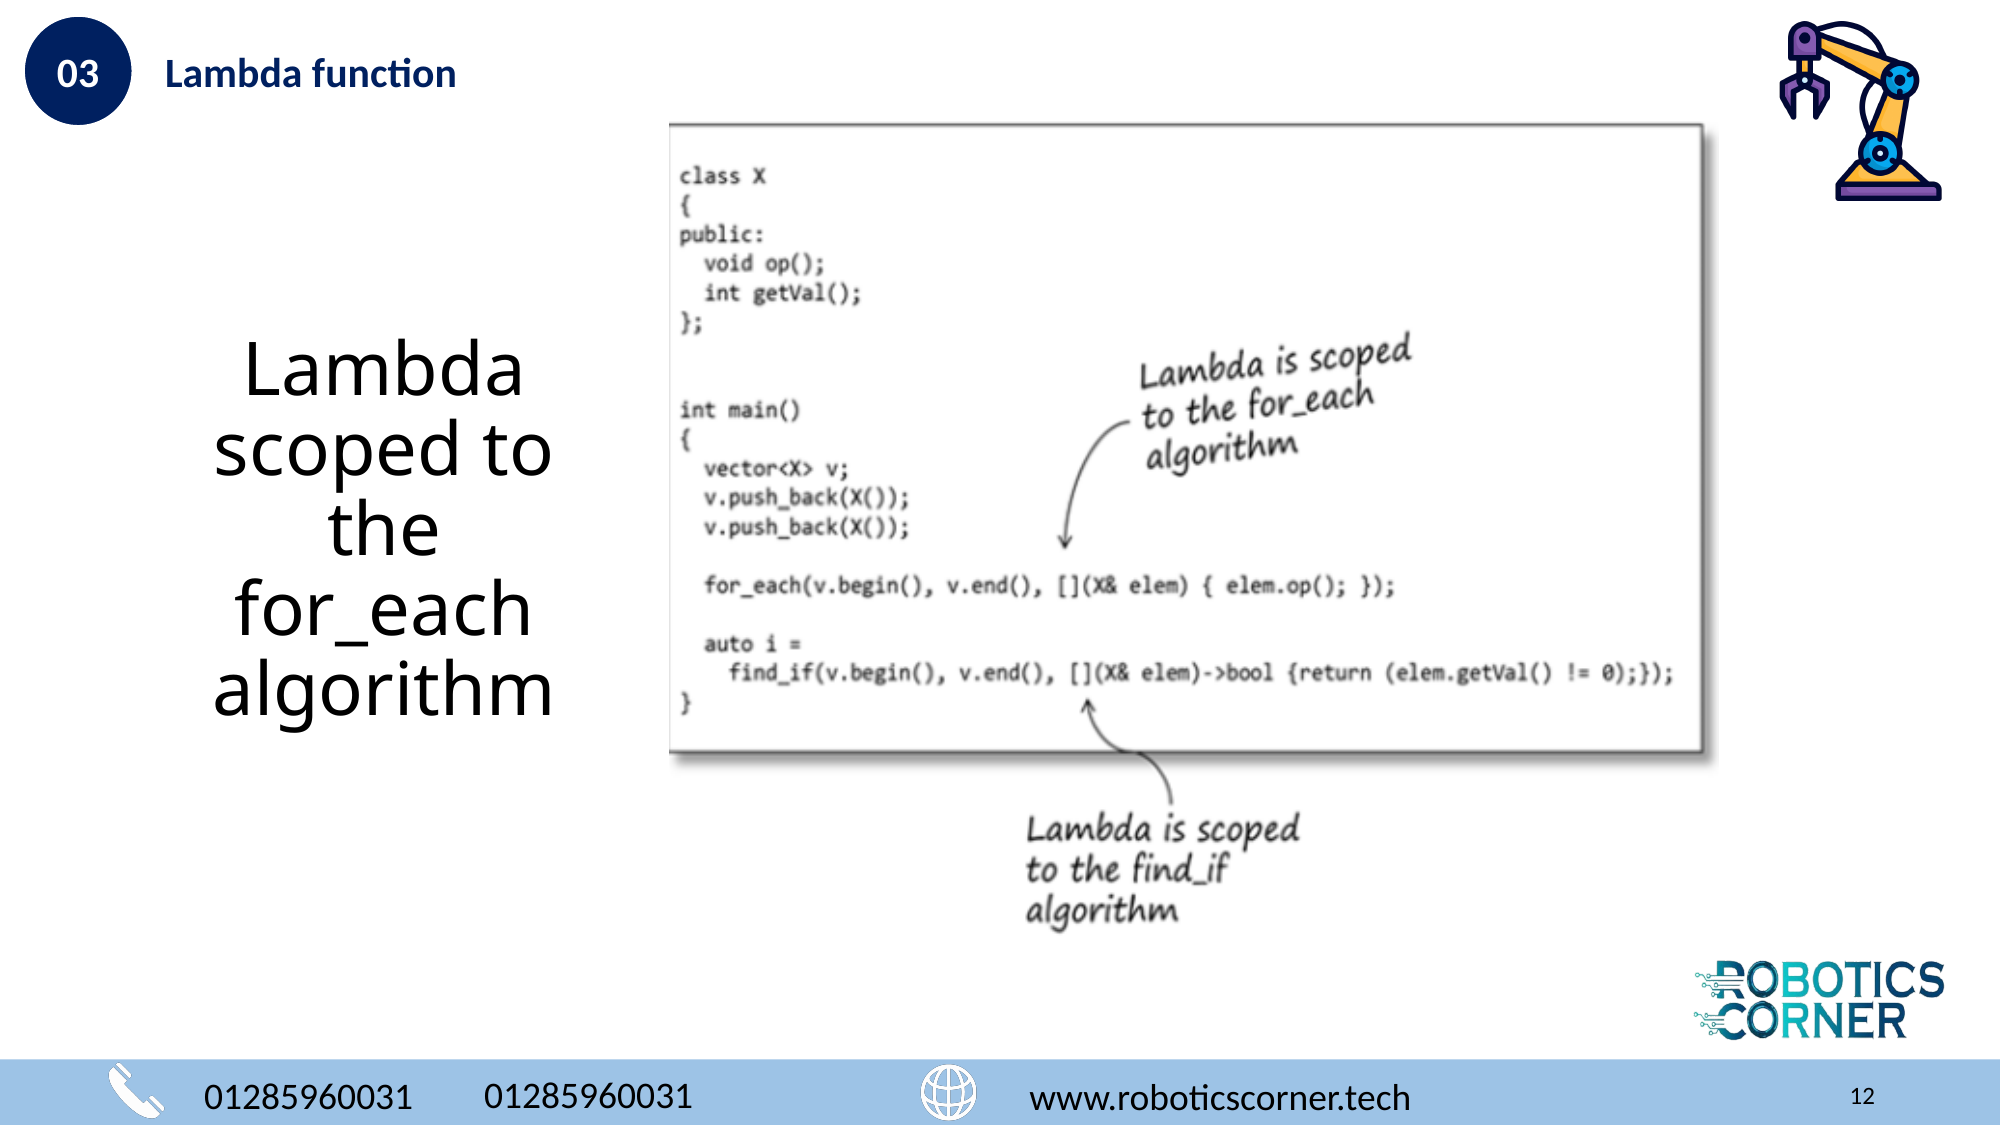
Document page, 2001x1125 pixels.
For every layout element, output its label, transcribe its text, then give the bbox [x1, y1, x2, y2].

text_box Lambda function [150, 38, 622, 103]
picture [669, 120, 1953, 1059]
picture [1771, 21, 1950, 201]
picture [103, 1057, 170, 1124]
picture [915, 1059, 981, 1125]
text_box 03 [22, 14, 134, 128]
title Lambda scoped to the for_each algorithm [168, 322, 601, 741]
